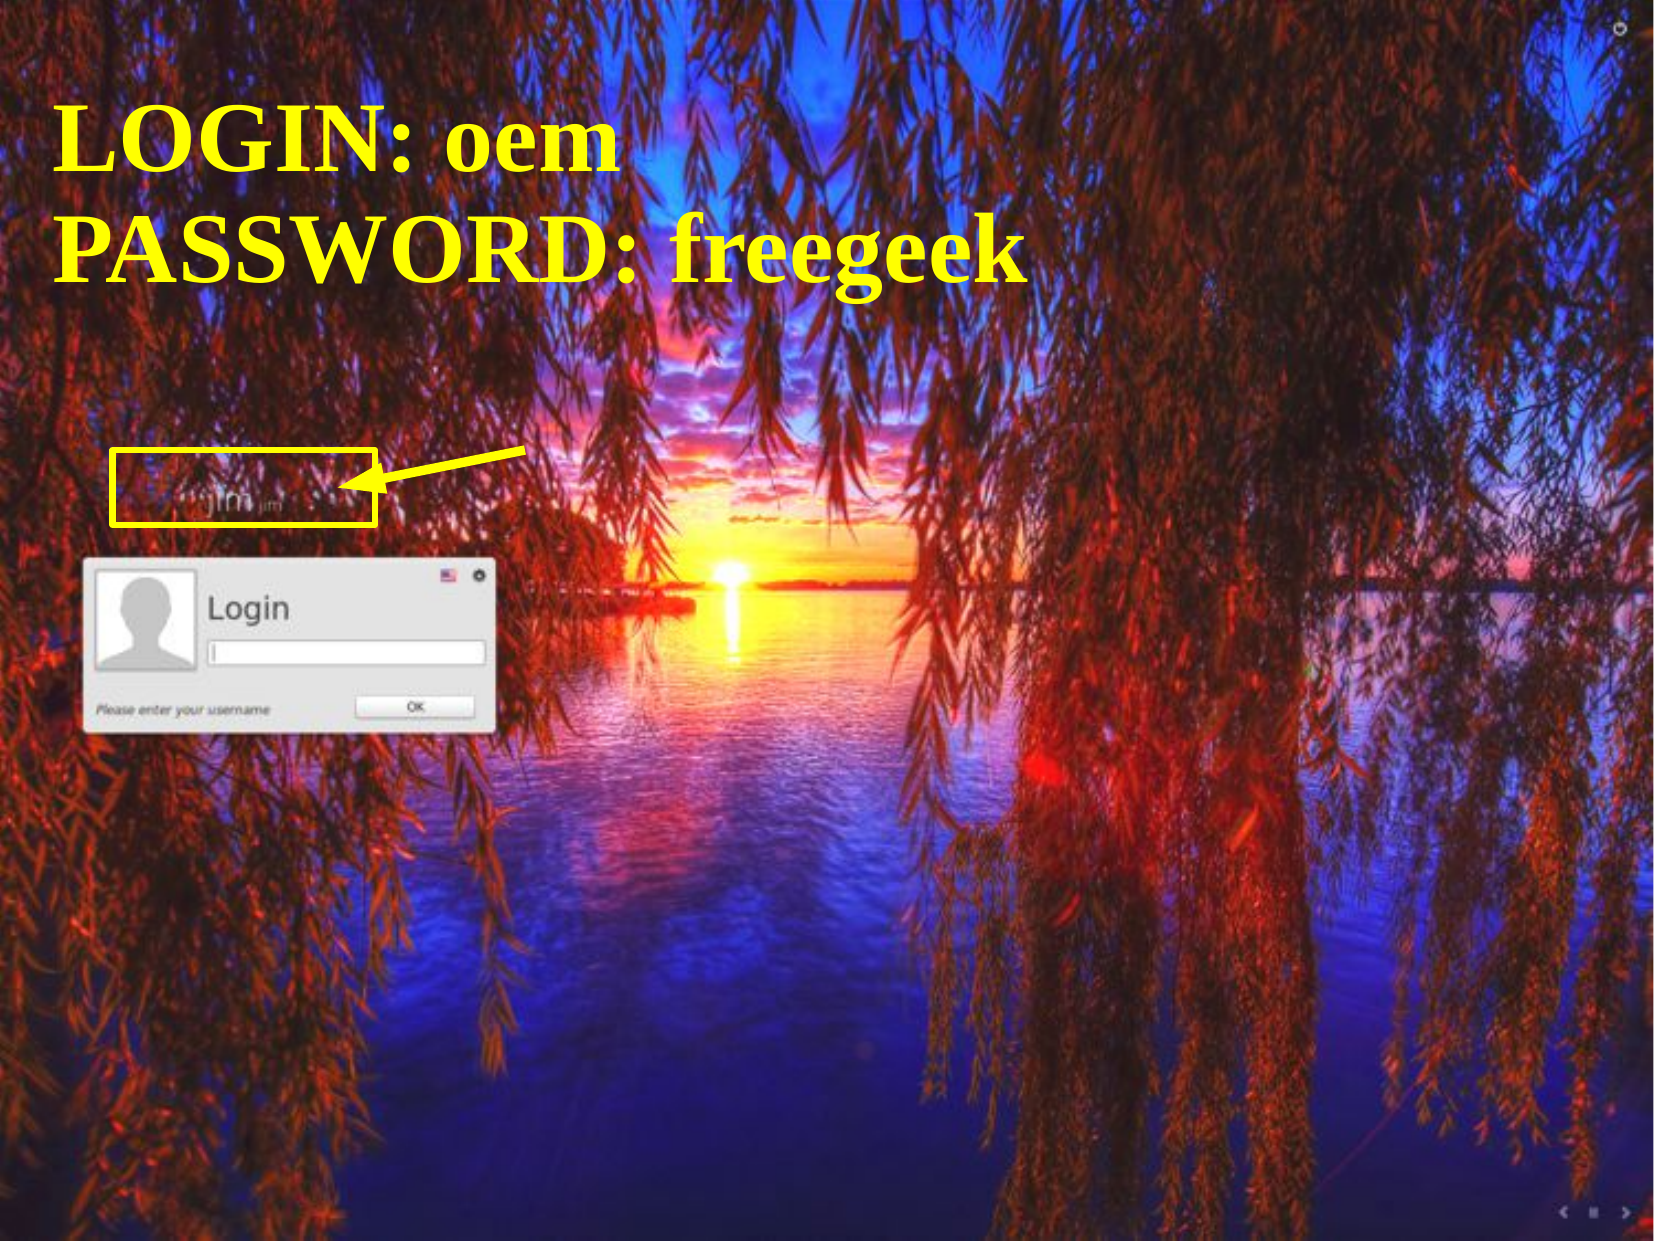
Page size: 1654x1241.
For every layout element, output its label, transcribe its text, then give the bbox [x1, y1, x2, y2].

picture [0, 0, 1654, 1241]
text_box LOGIN: oem PASSWORD: freegeek [37, 75, 1463, 526]
text_box LOGIN: oem PASSWORD: freegeek [116, 453, 372, 522]
